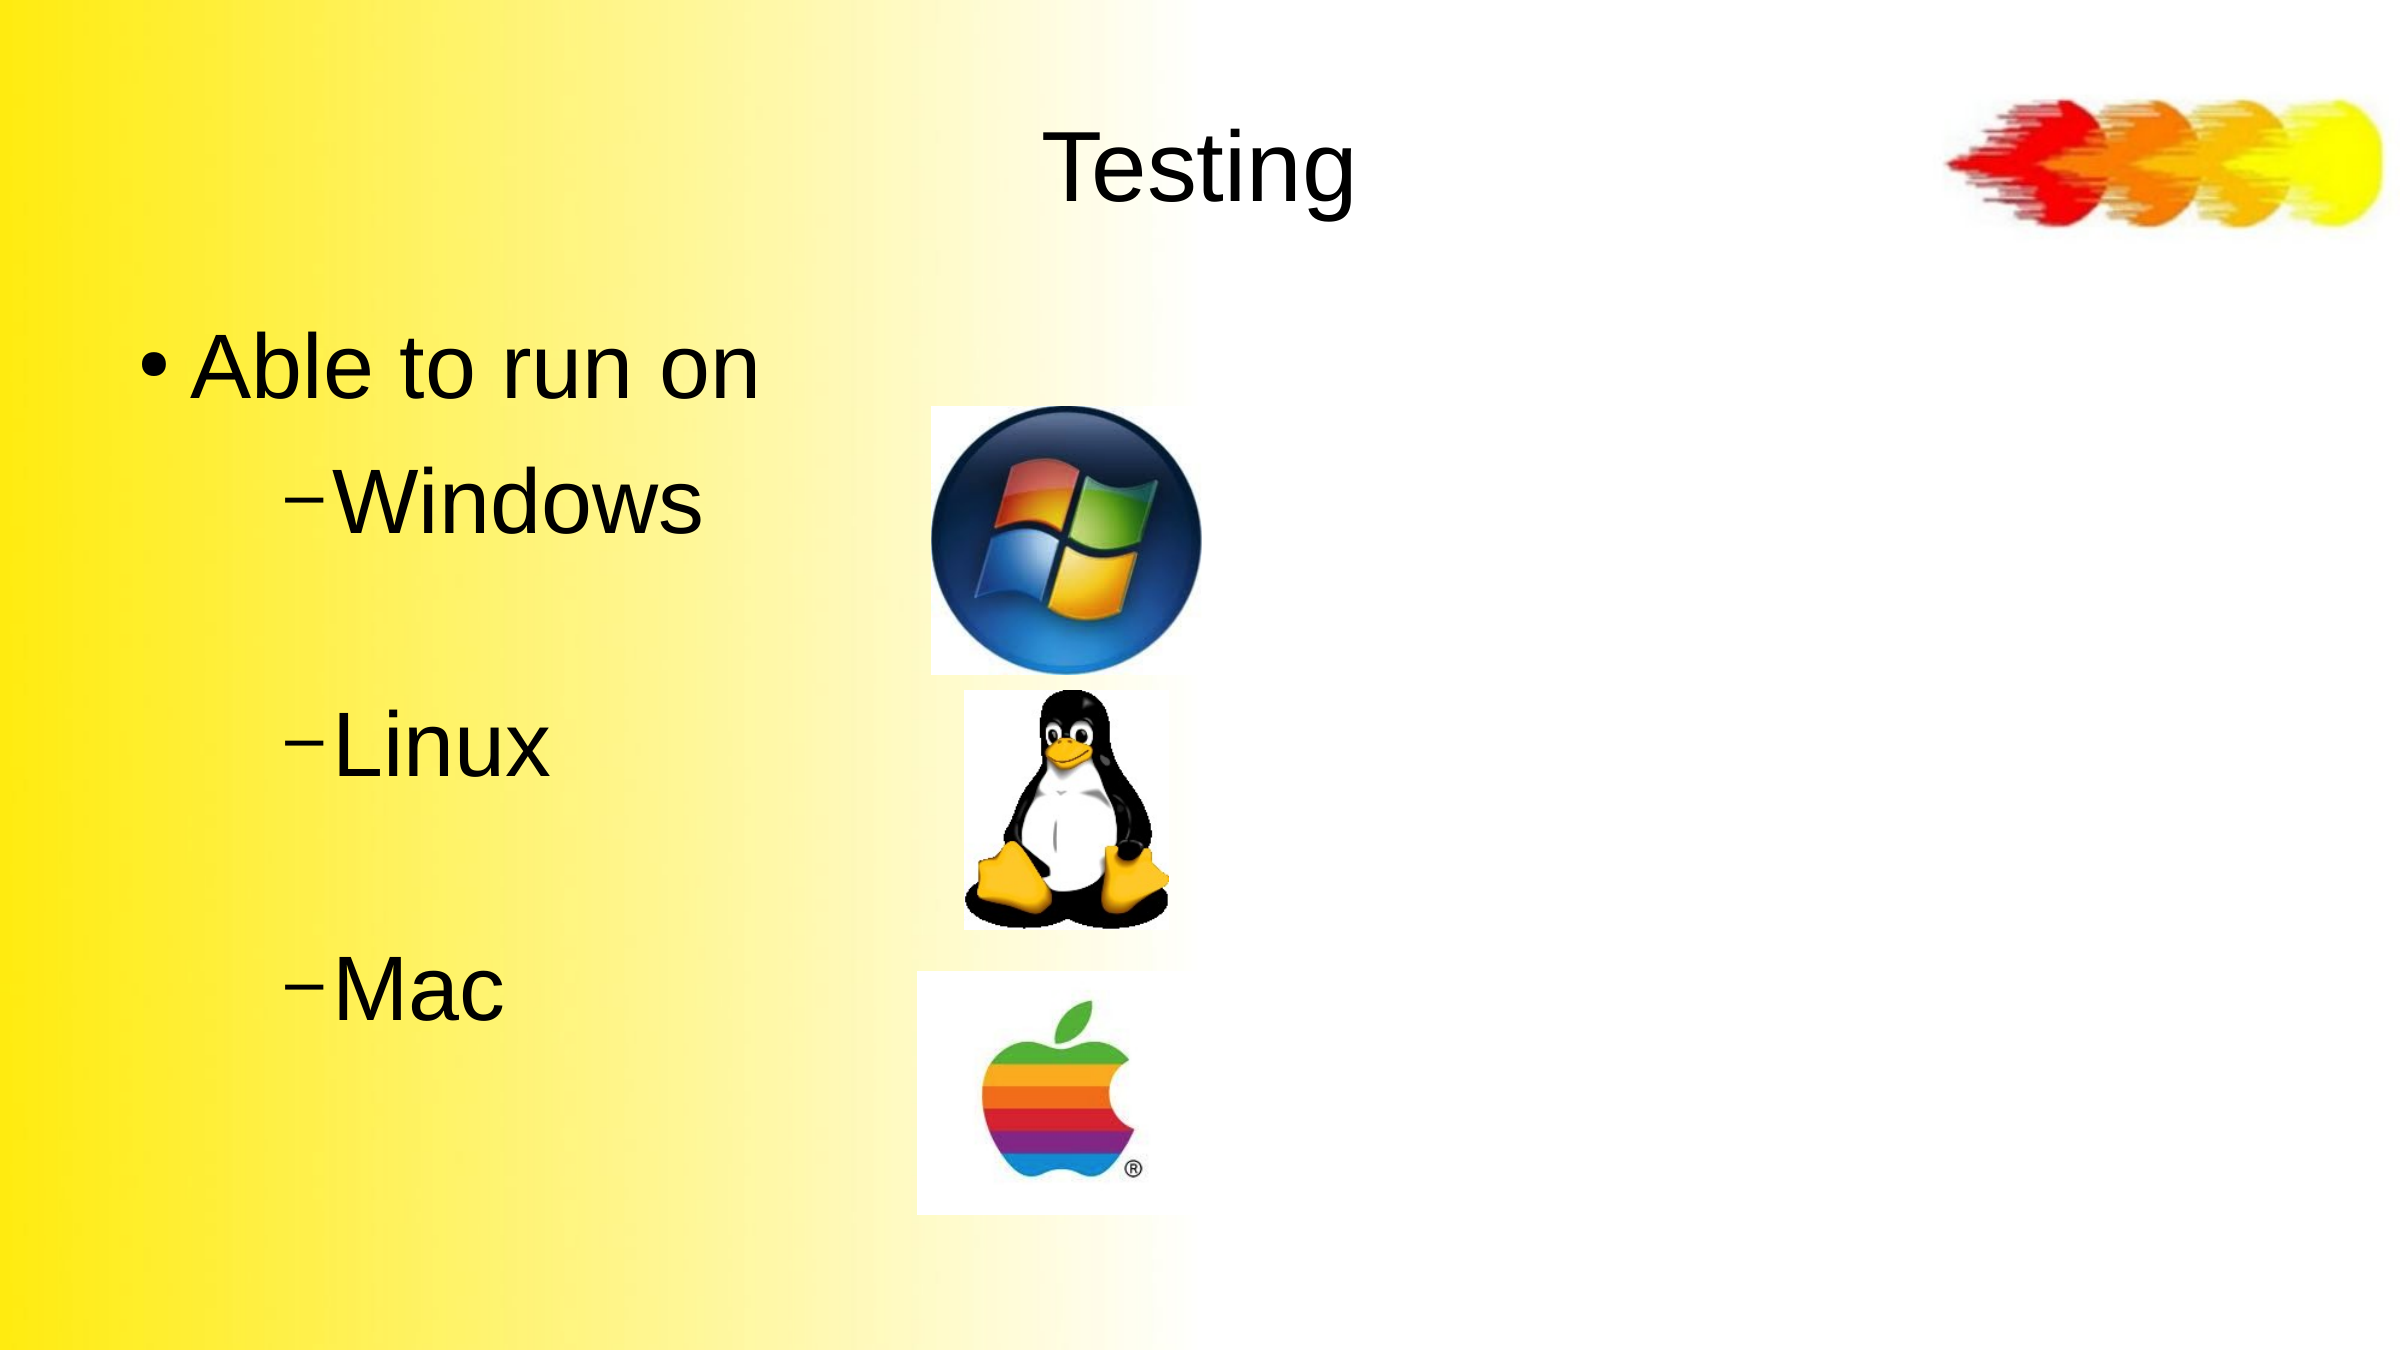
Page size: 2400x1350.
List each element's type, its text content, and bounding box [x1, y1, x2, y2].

picture [0, 0, 2400, 1350]
list Able to run on Windows Linux Mac [120, 315, 180, 1099]
list Able to run on Windows Linux Mac [192, 315, 2280, 1099]
title Testing [120, 53, 2280, 280]
